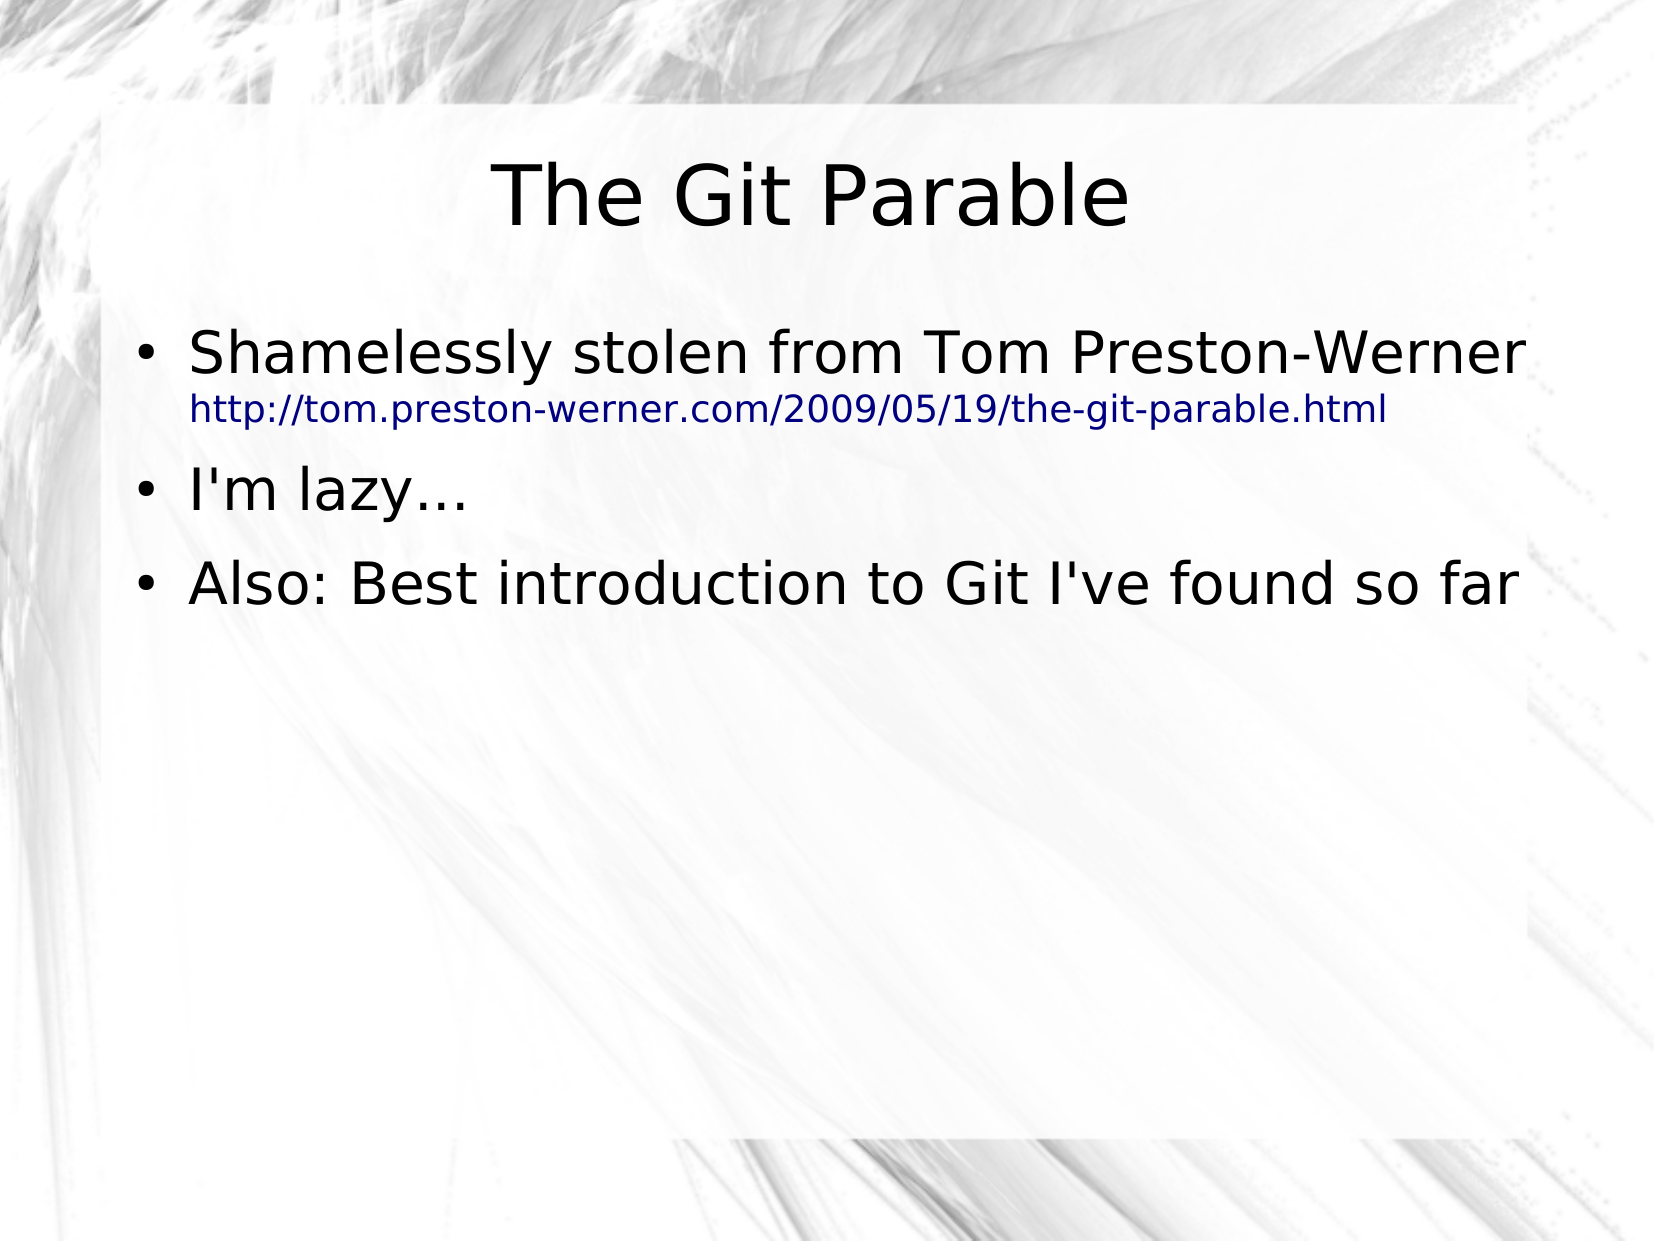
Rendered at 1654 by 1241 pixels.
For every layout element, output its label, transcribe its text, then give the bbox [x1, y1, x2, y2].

list Shamelessly stolen from Tom Preston-Werner http://tom.preston-werner.com/2009/05/19/the-git-parable.html I'm lazy... Also: Best introduction to Git I've found so far [118, 319, 1571, 931]
title The Git Parable [118, 112, 1506, 281]
picture [0, 0, 1654, 1241]
